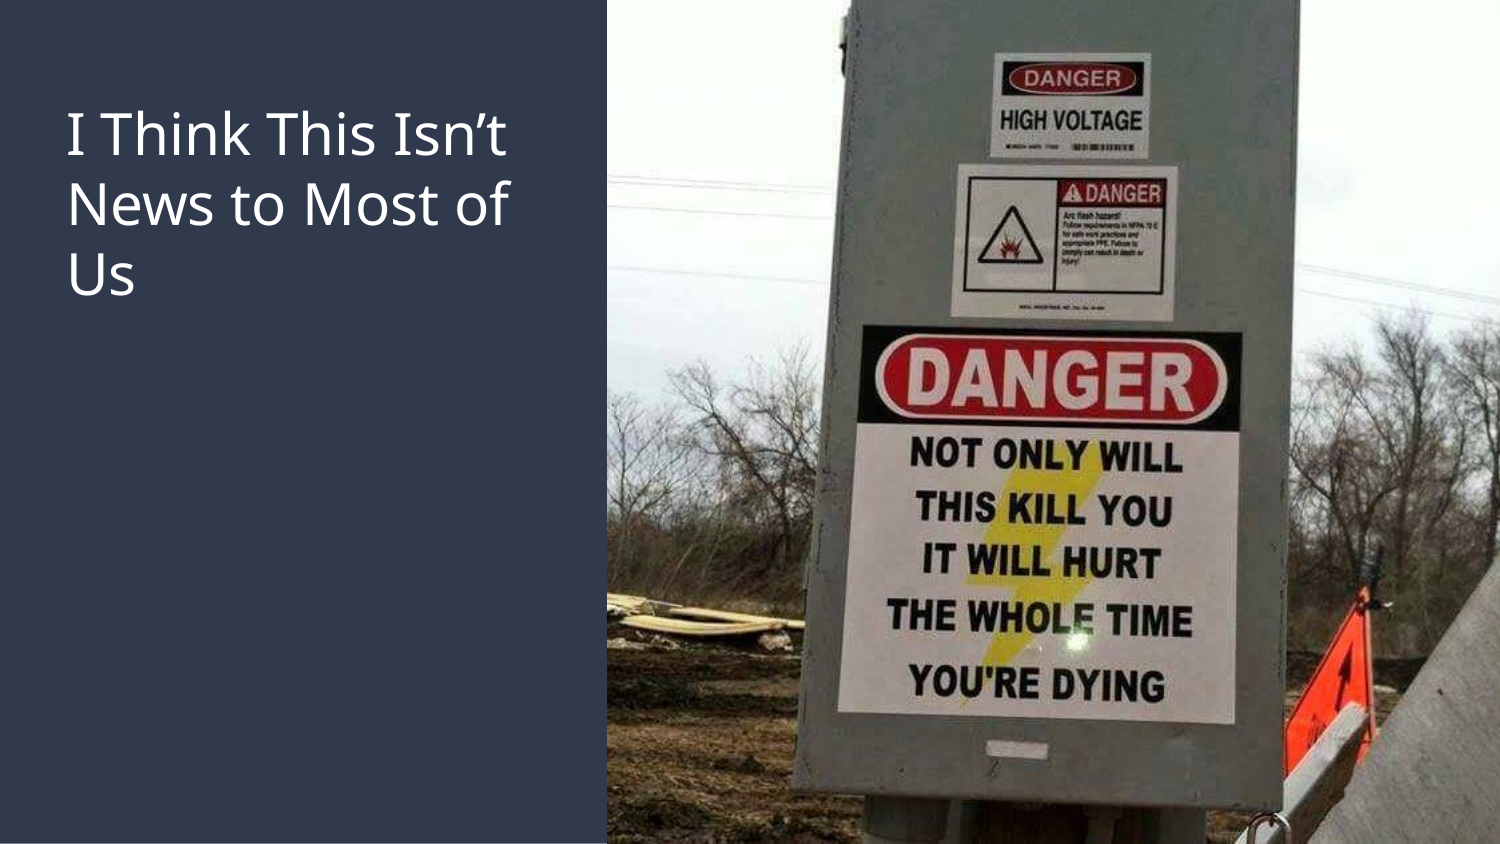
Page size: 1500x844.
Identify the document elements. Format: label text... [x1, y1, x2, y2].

title I Think This Isn’t News to Most of Us [51, 82, 565, 383]
picture [607, 0, 1500, 844]
